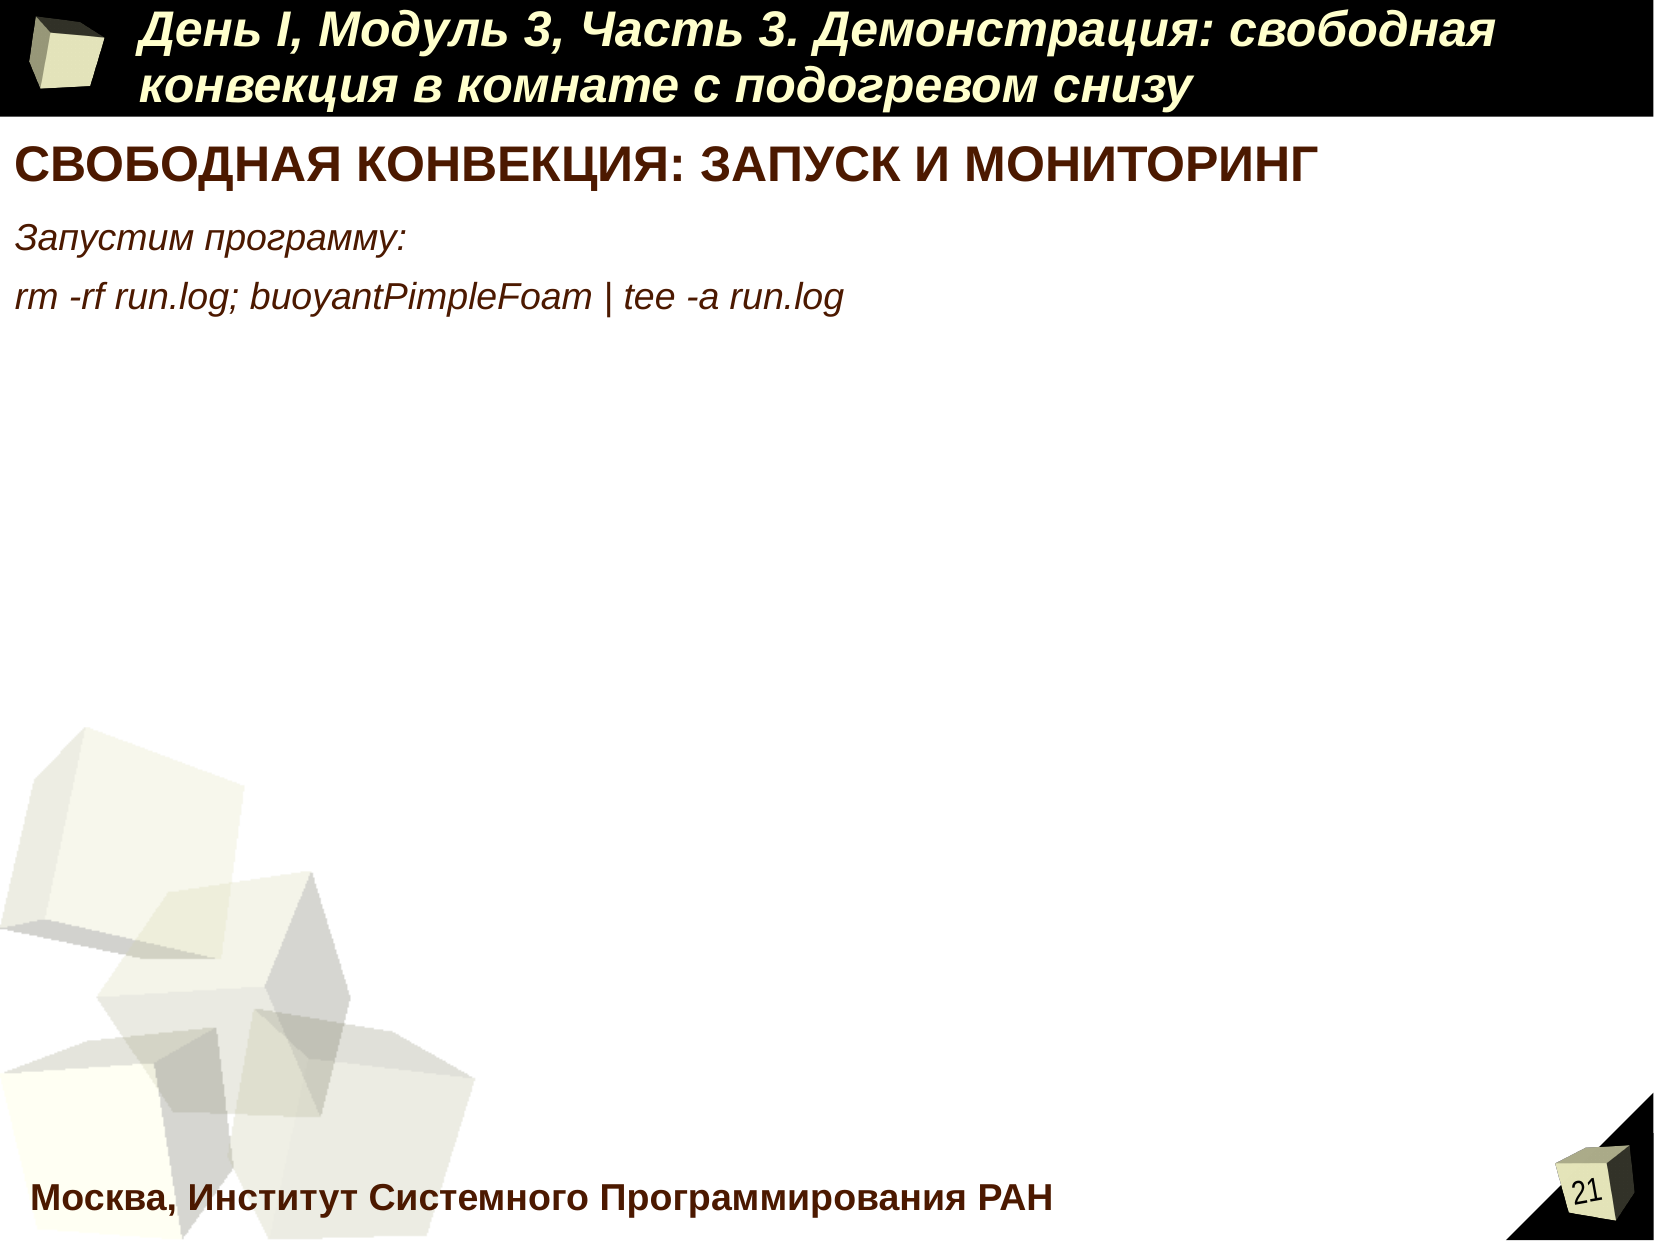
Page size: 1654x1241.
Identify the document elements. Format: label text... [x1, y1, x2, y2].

text_box Запустим программу: rm -rf run.log; buoyantPimpleFoam | tee -a run.log [0, 208, 1654, 326]
picture [0, 726, 477, 1241]
picture [464, 1193, 472, 1198]
text_box СВОБОДНАЯ КОНВЕКЦИЯ: ЗАПУСК И МОНИТОРИНГ [0, 128, 1654, 208]
